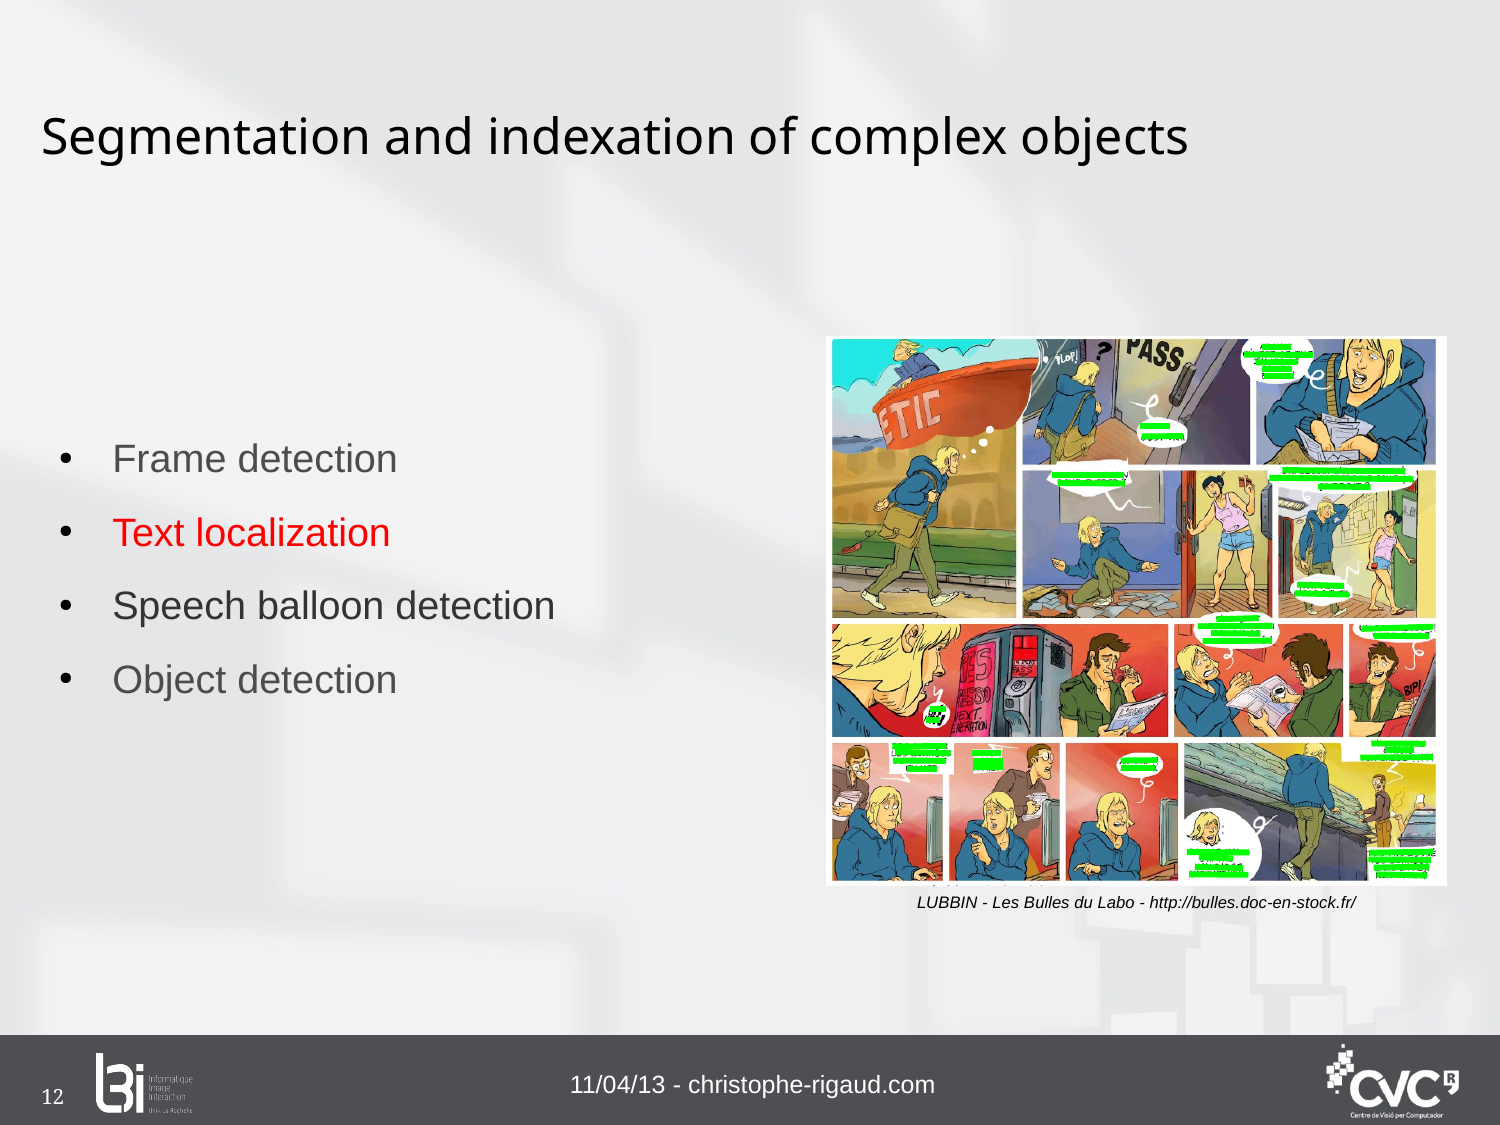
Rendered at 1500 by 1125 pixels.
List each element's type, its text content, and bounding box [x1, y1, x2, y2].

picture [0, 0, 1500, 1125]
list Frame detection Text localization Speech balloon detection Object detection [41, 437, 733, 768]
title Segmentation and indexation of complex objects [41, 41, 1459, 229]
text_box LUBBIN - Les Bulles du Labo - http://bulles.doc-en-stock.fr/ [885, 885, 1388, 920]
text_box 11/04/13 - christophe-rigaud.com [59, 1063, 1447, 1106]
